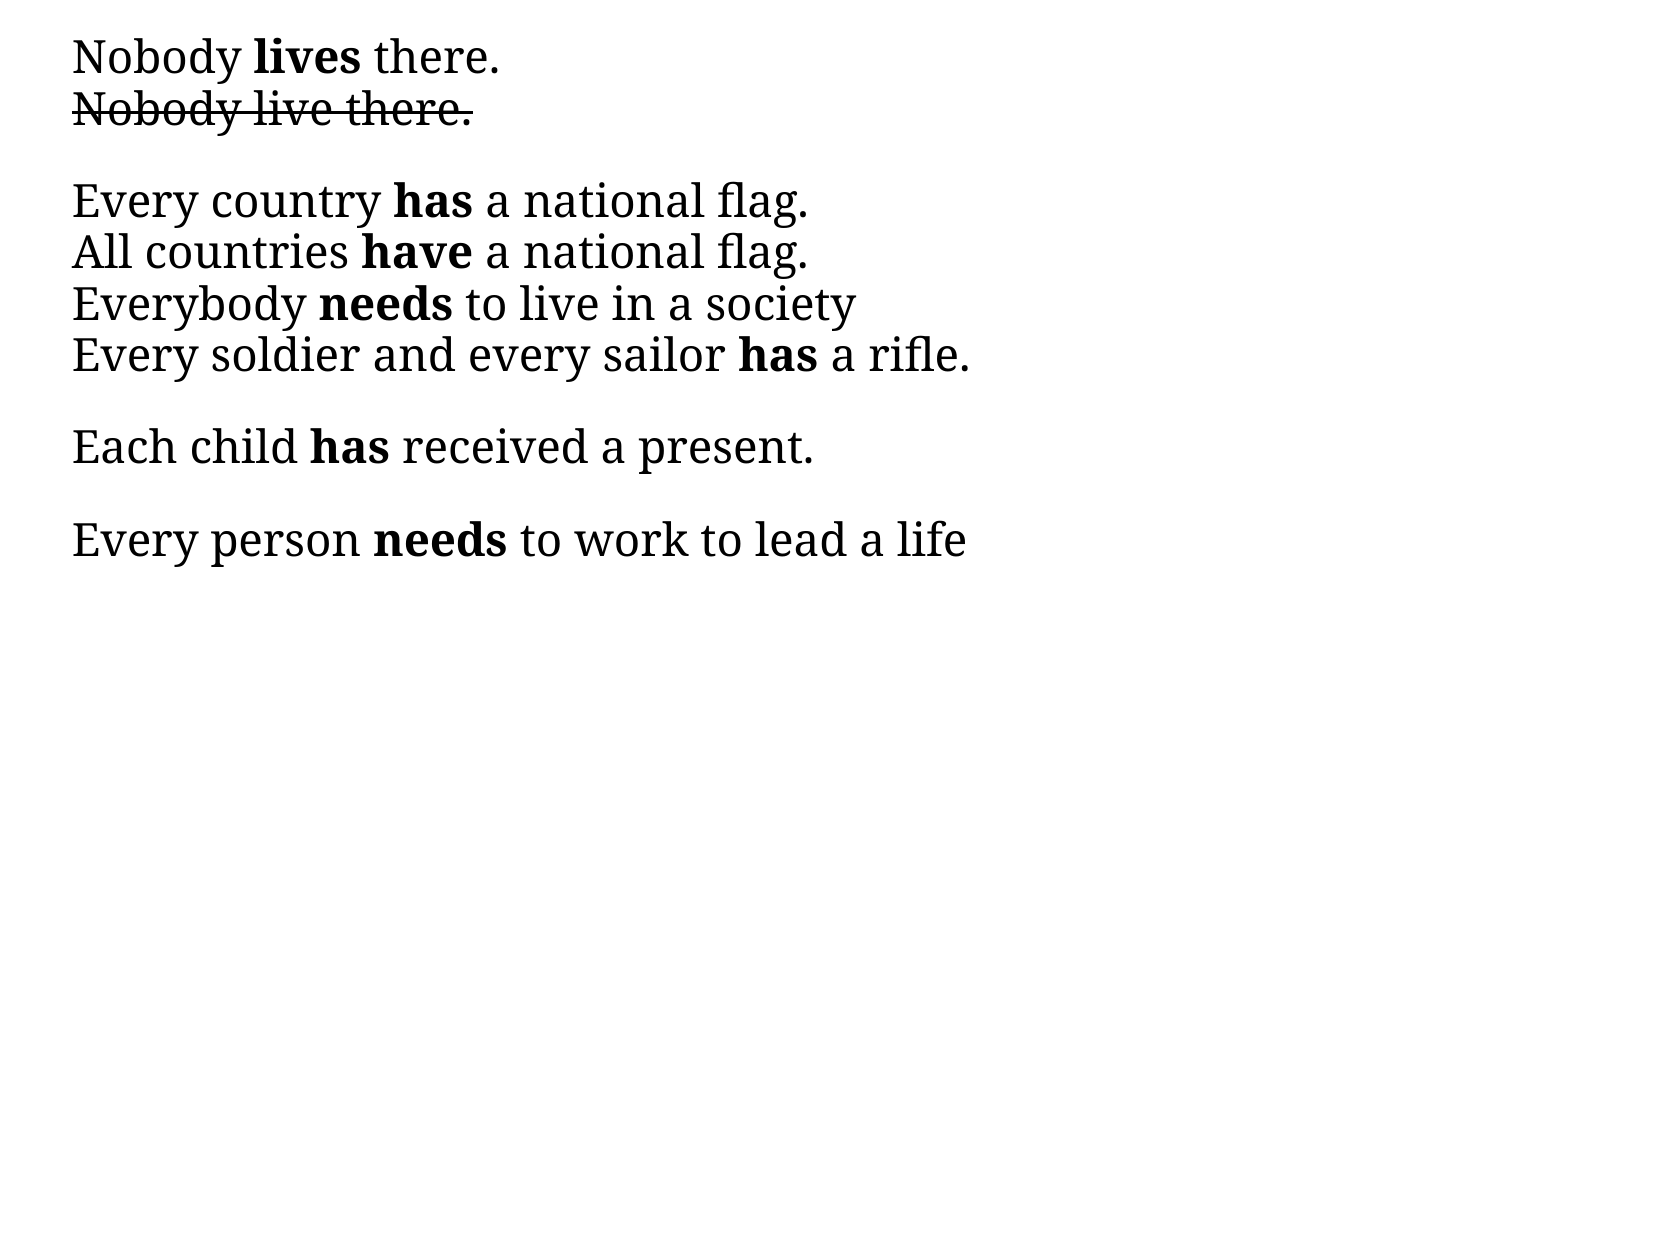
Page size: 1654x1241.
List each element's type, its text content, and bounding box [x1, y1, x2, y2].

text_box Nobody lives there. Nobody live there. Every country has a national flag. All countries have a national flag. Everybody needs to live in a society Every soldier and every sailor has a rifle. Each child has received a present. Every person needs to work to lead a life [71, 31, 1560, 1140]
